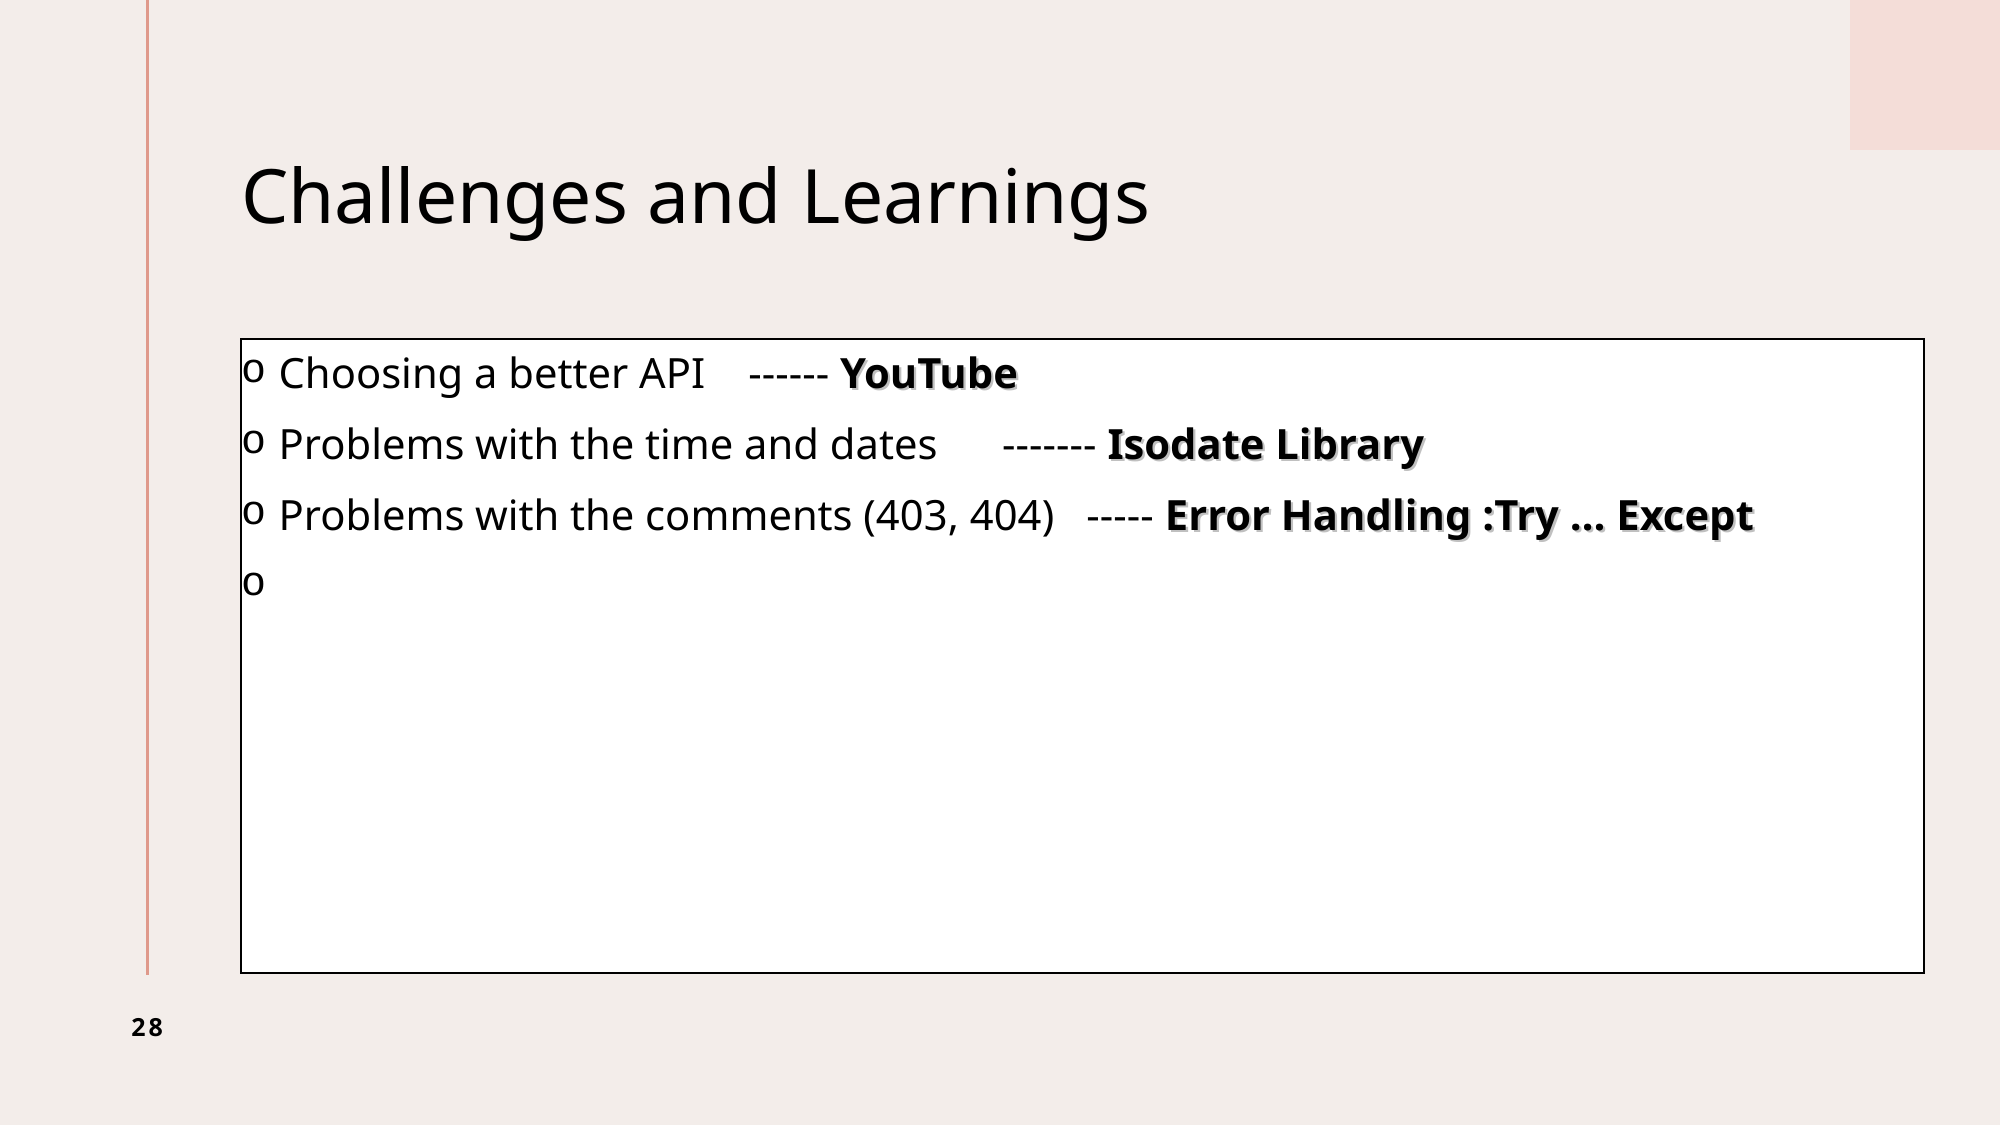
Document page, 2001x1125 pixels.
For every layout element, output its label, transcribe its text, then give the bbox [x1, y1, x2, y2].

list Choosing a better API ------ YouTube Problems with the time and dates ------- Isodate Library Problems with the comments (403, 404) ----- Error Handling :Try … Except [240, 339, 1925, 974]
text_box [67, 975, 227, 1082]
title Challenges and Learnings [240, 82, 1851, 317]
